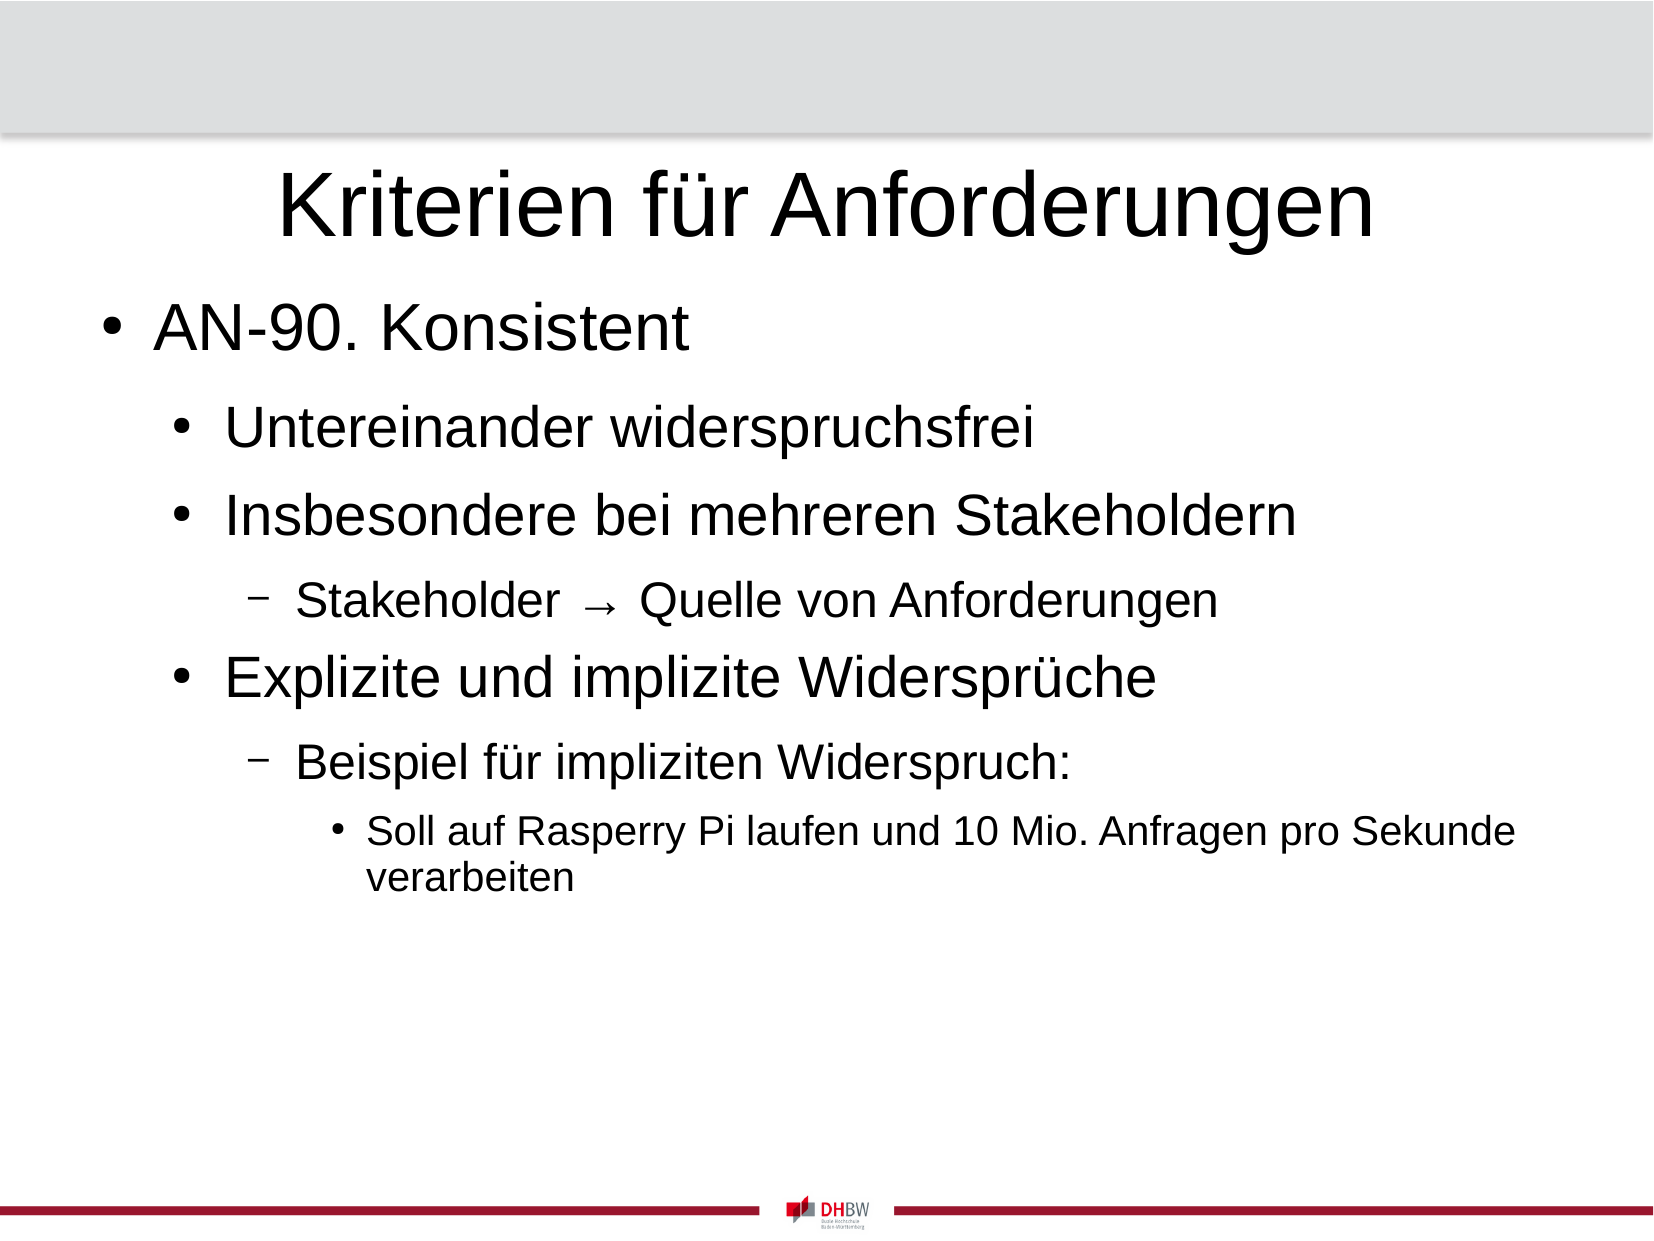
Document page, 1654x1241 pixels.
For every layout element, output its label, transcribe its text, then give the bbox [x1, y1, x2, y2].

picture [0, 1, 1654, 1237]
list AN-90. Konsistent Untereinander widerspruchsfrei Insbesondere bei mehreren Stakeholdern Stakeholder → Quelle von Anforderungen Explizite und implizite Widersprüche Beispiel für impliziten Widerspruch: Soll auf Rasperry Pi laufen und 10 Mio. Anfragen pro Sekunde verarbeiten [82, 290, 1571, 1010]
title Kriterien für Anforderungen [82, 147, 1571, 257]
